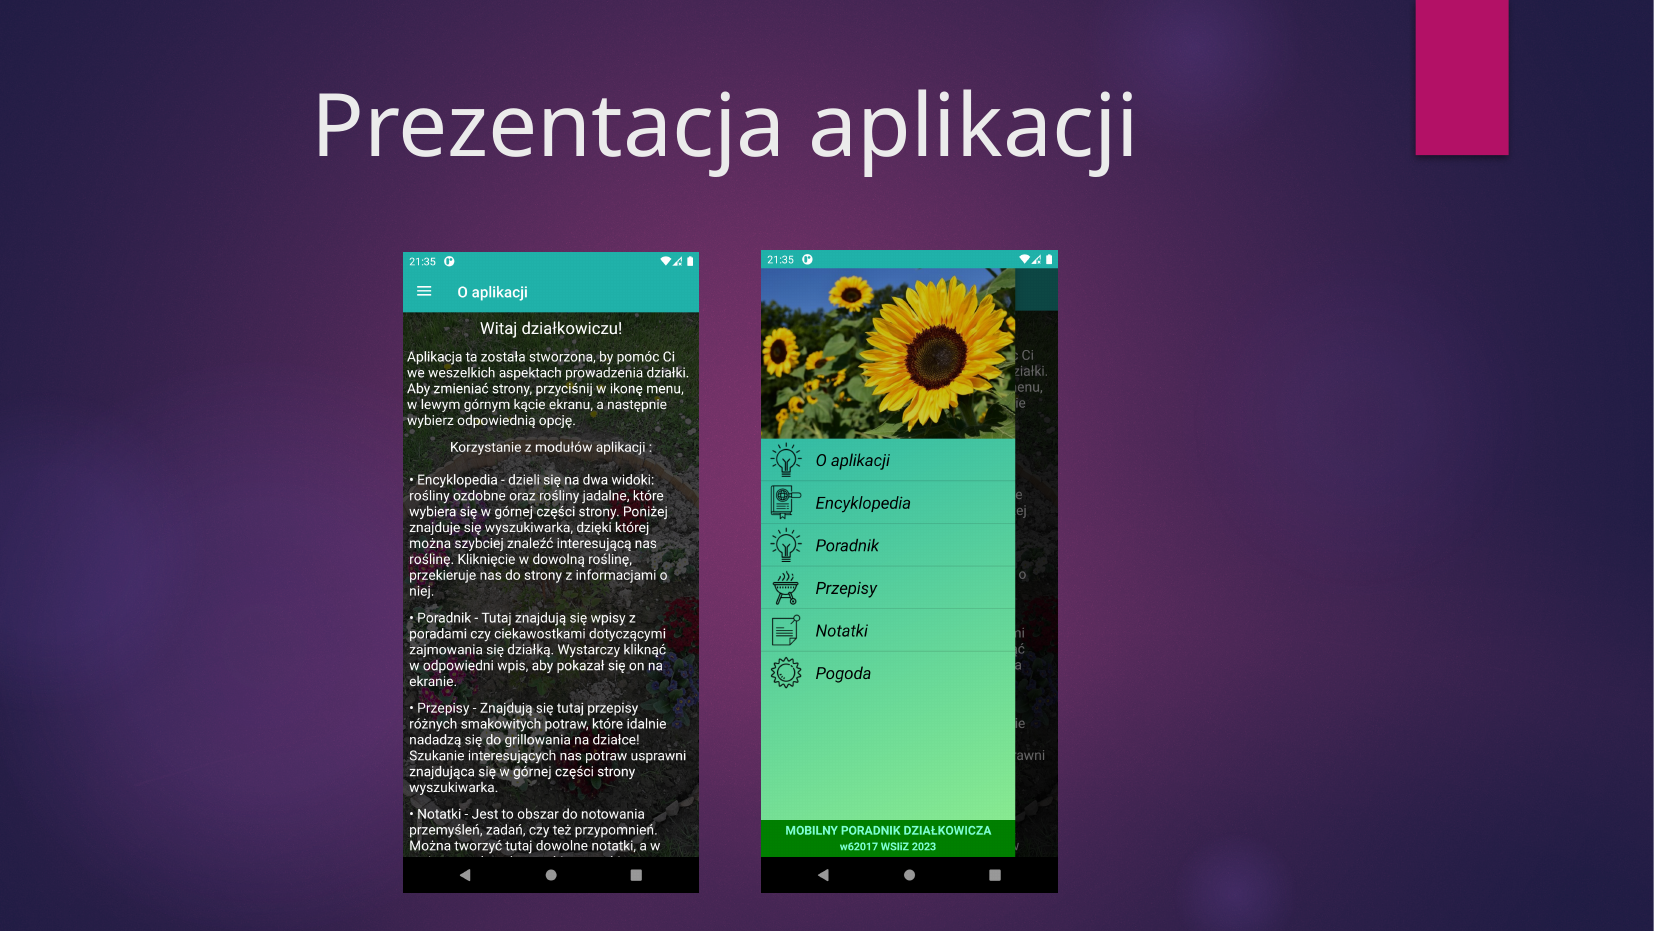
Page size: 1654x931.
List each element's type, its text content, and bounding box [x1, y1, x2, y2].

title Prezentacja aplikacji [87, 61, 1364, 252]
picture [0, 0, 1654, 931]
